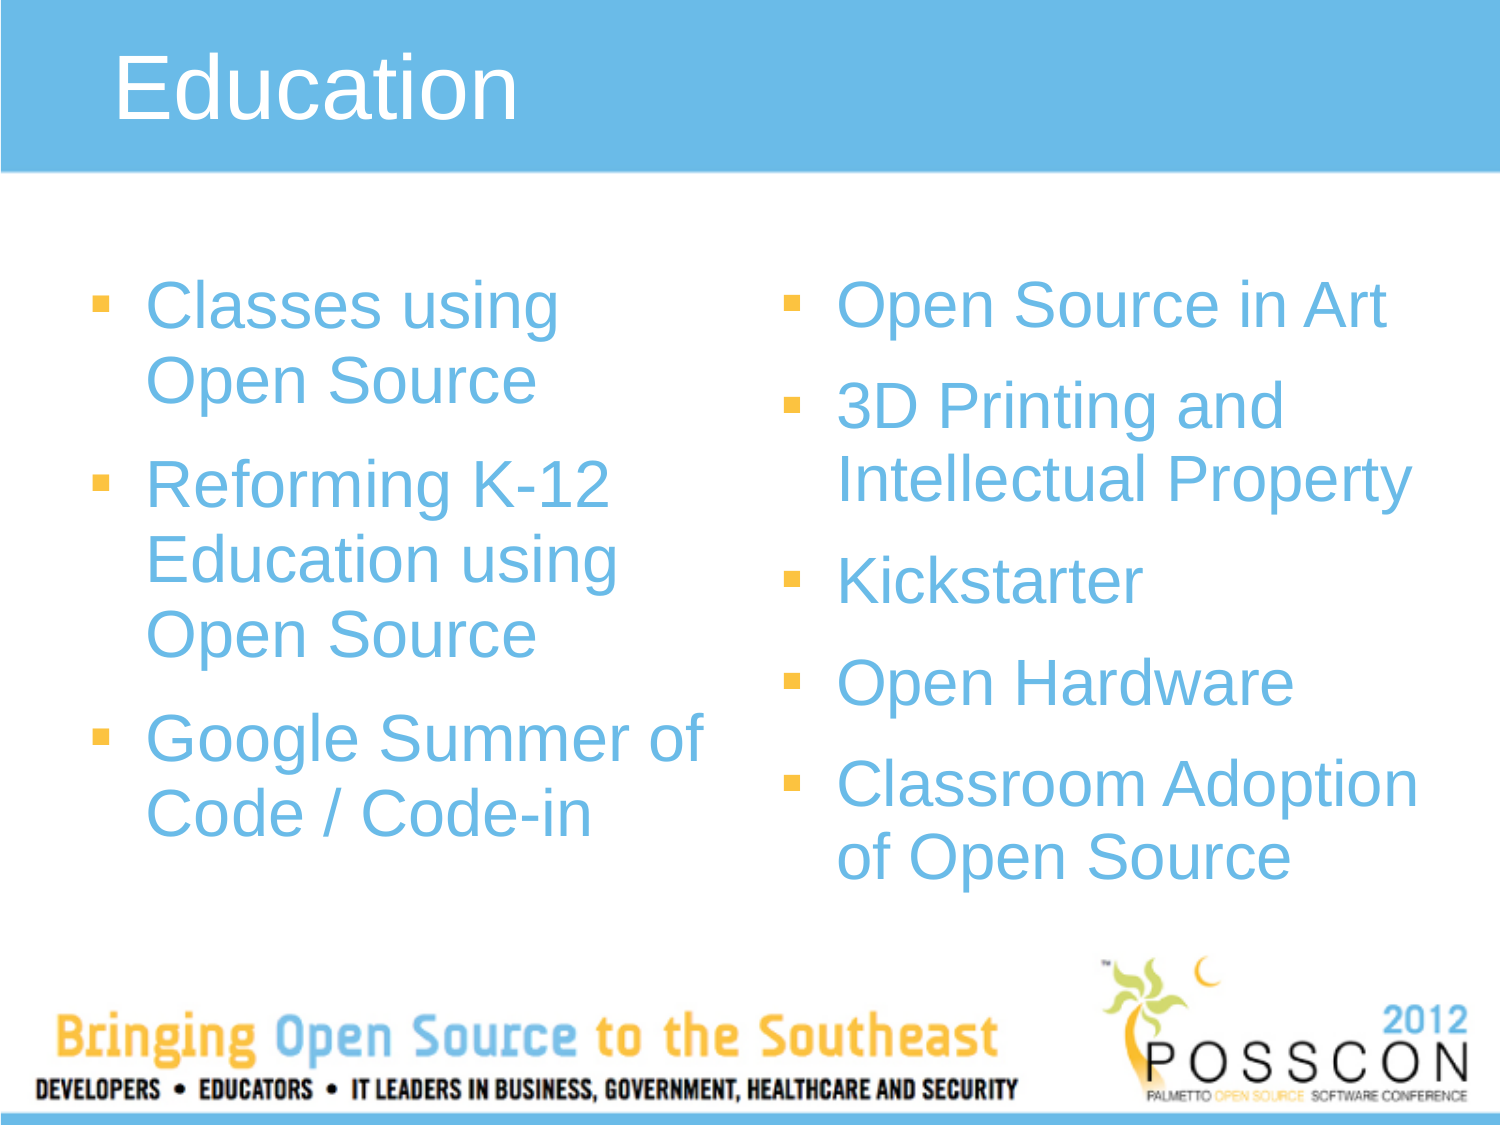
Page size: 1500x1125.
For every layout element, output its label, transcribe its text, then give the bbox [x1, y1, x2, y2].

picture [0, 0, 1500, 1125]
title Education [112, 12, 1388, 162]
list Classes using Open Source Reforming K-12 Education using Open Source Google Summer of Code / Code-in [75, 268, 734, 947]
list Open Source in Art 3D Printing and Intellectual Property Kickstarter Open Hardware Classroom Adoption of Open Source [766, 268, 1426, 1036]
